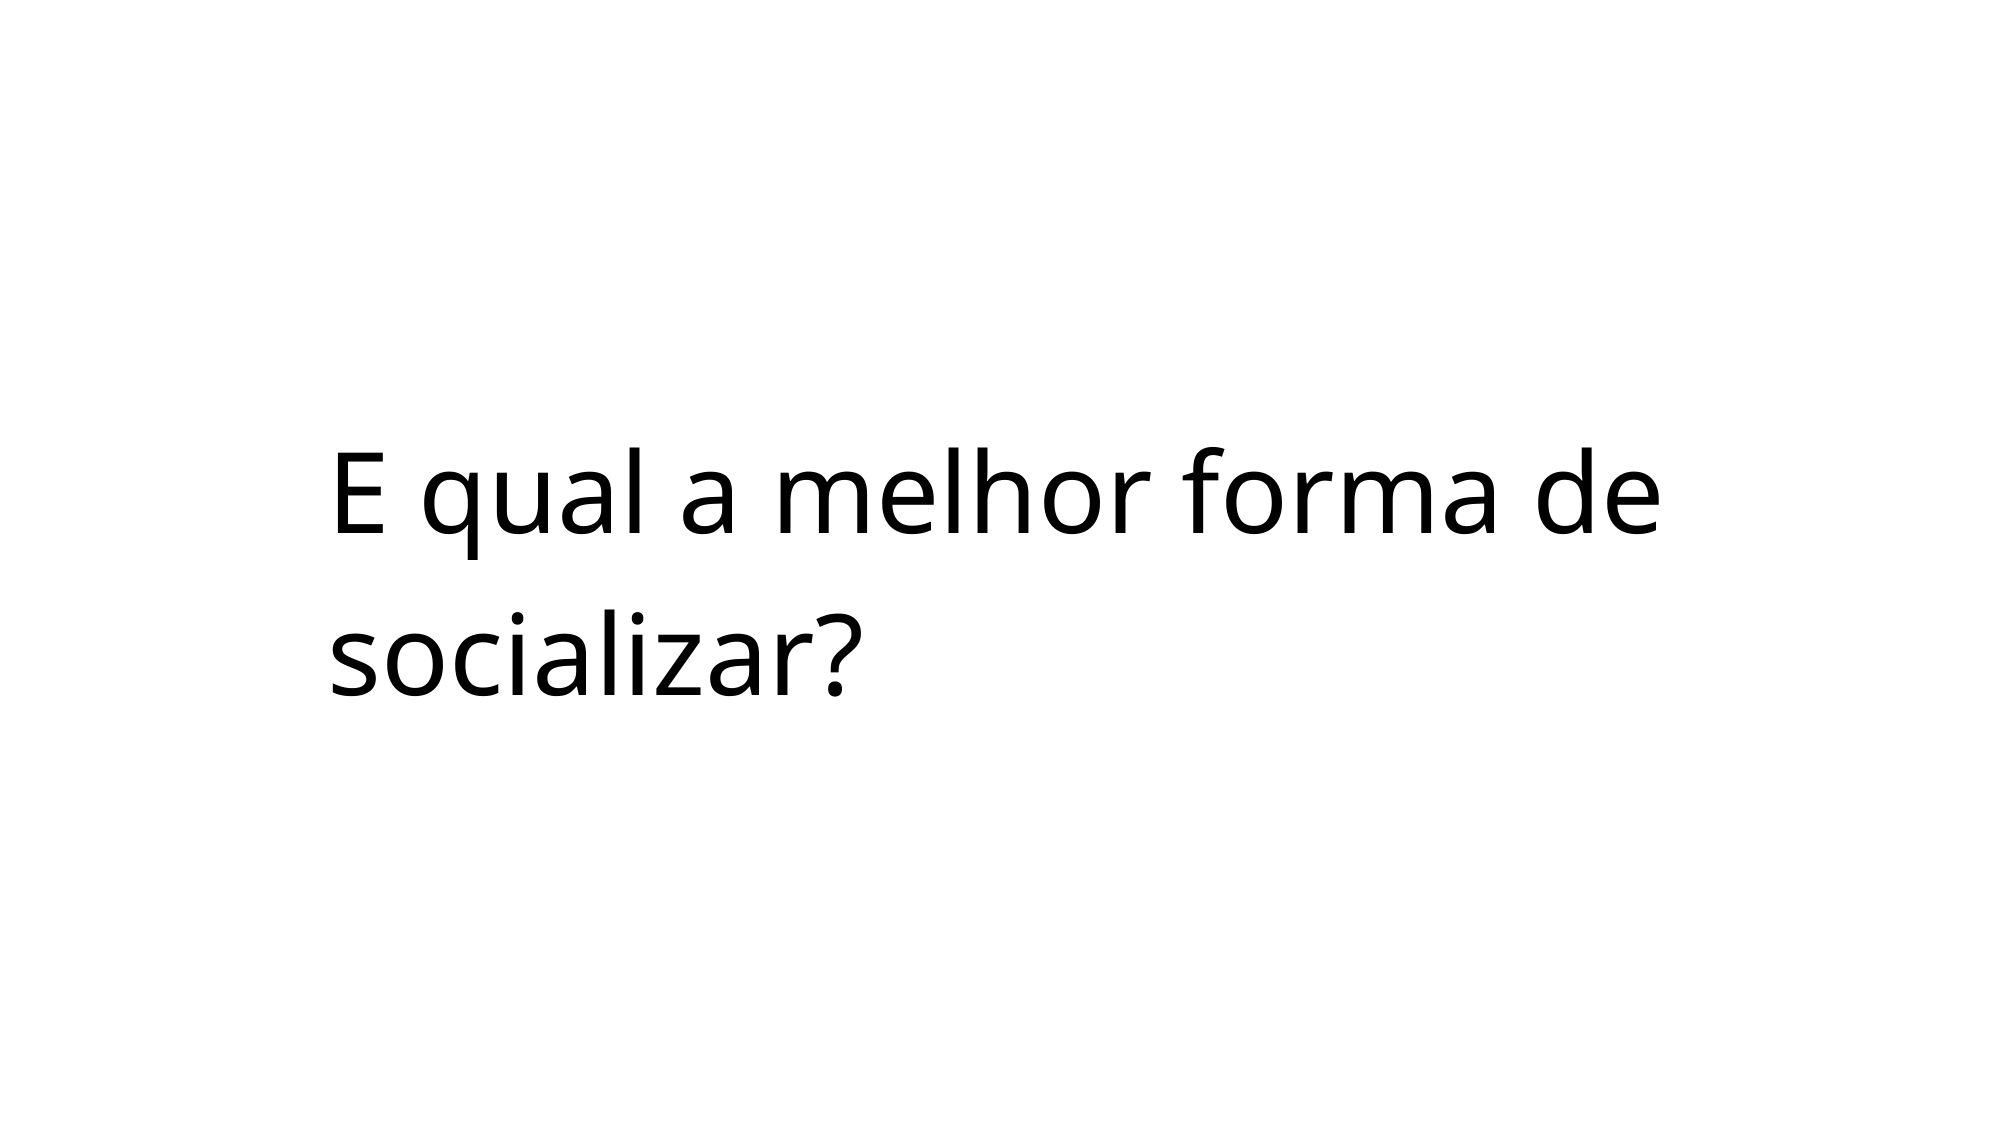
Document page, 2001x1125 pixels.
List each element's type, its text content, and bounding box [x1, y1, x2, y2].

text_box E qual a melhor forma de socializar? [312, 386, 1899, 726]
